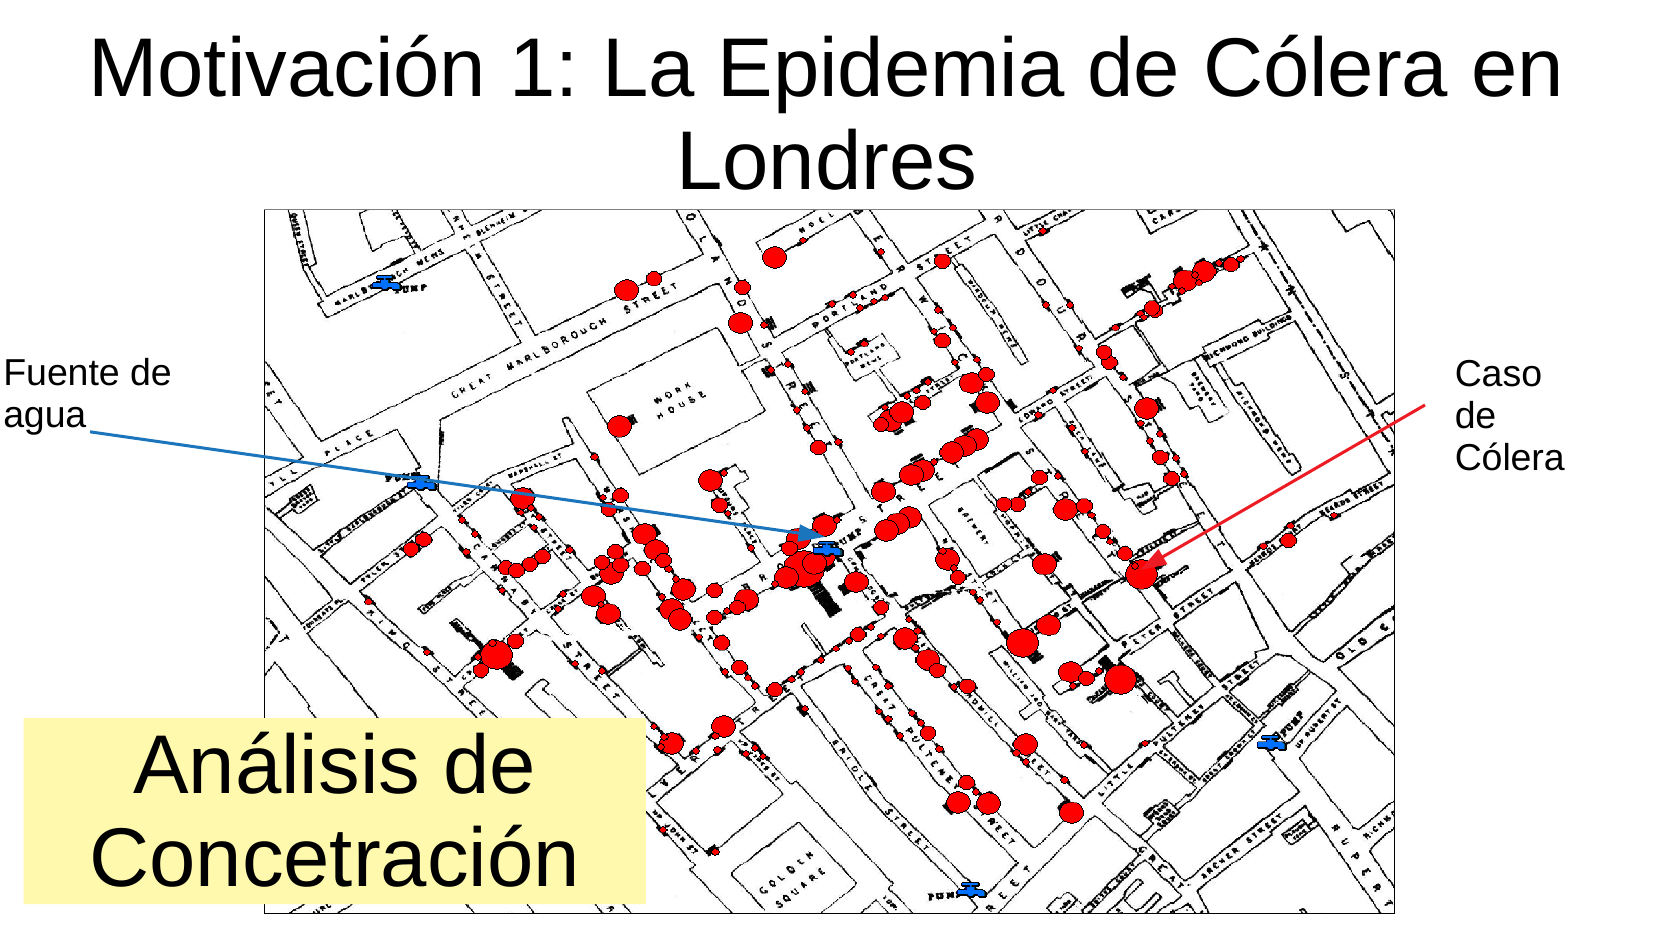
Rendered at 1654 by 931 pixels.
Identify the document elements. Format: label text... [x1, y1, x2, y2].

text_box Fuente de agua [0, 344, 204, 444]
picture [245, 208, 1414, 931]
title Motivación 1: La Epidemia de Cólera en Londres [82, 21, 1571, 208]
title Análisis de Concetración [23, 718, 646, 905]
text_box Caso de Cólera [1440, 345, 1591, 486]
